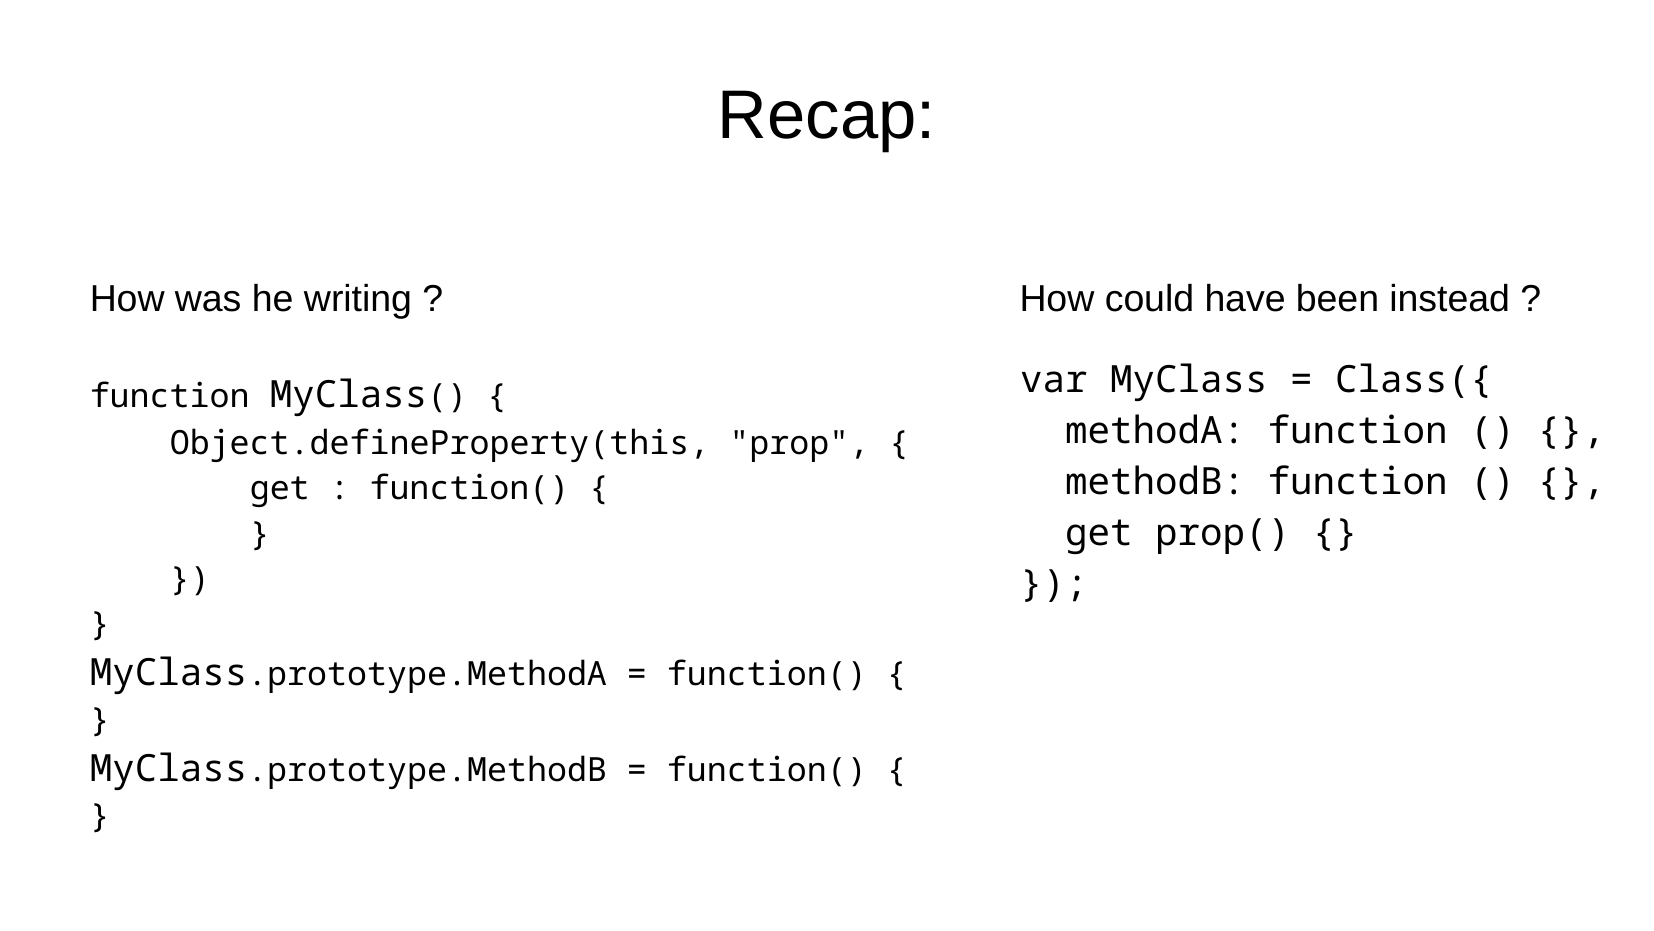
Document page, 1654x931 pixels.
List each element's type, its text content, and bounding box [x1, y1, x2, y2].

text_box How could have been instead ? [1004, 270, 1557, 327]
text_box How was he writing ? [75, 270, 459, 327]
title Recap: [82, 37, 1571, 193]
text_box function MyClass() { Object.defineProperty(this, "prop", { get : function() { } }) } MyClass.prototype.MethodA = function() { } MyClass.prototype.MethodB = function() { } [75, 360, 925, 775]
text_box var MyClass = Class({ methodA: function () {}, methodB: function () {}, get prop() {} }); [1005, 345, 1621, 558]
